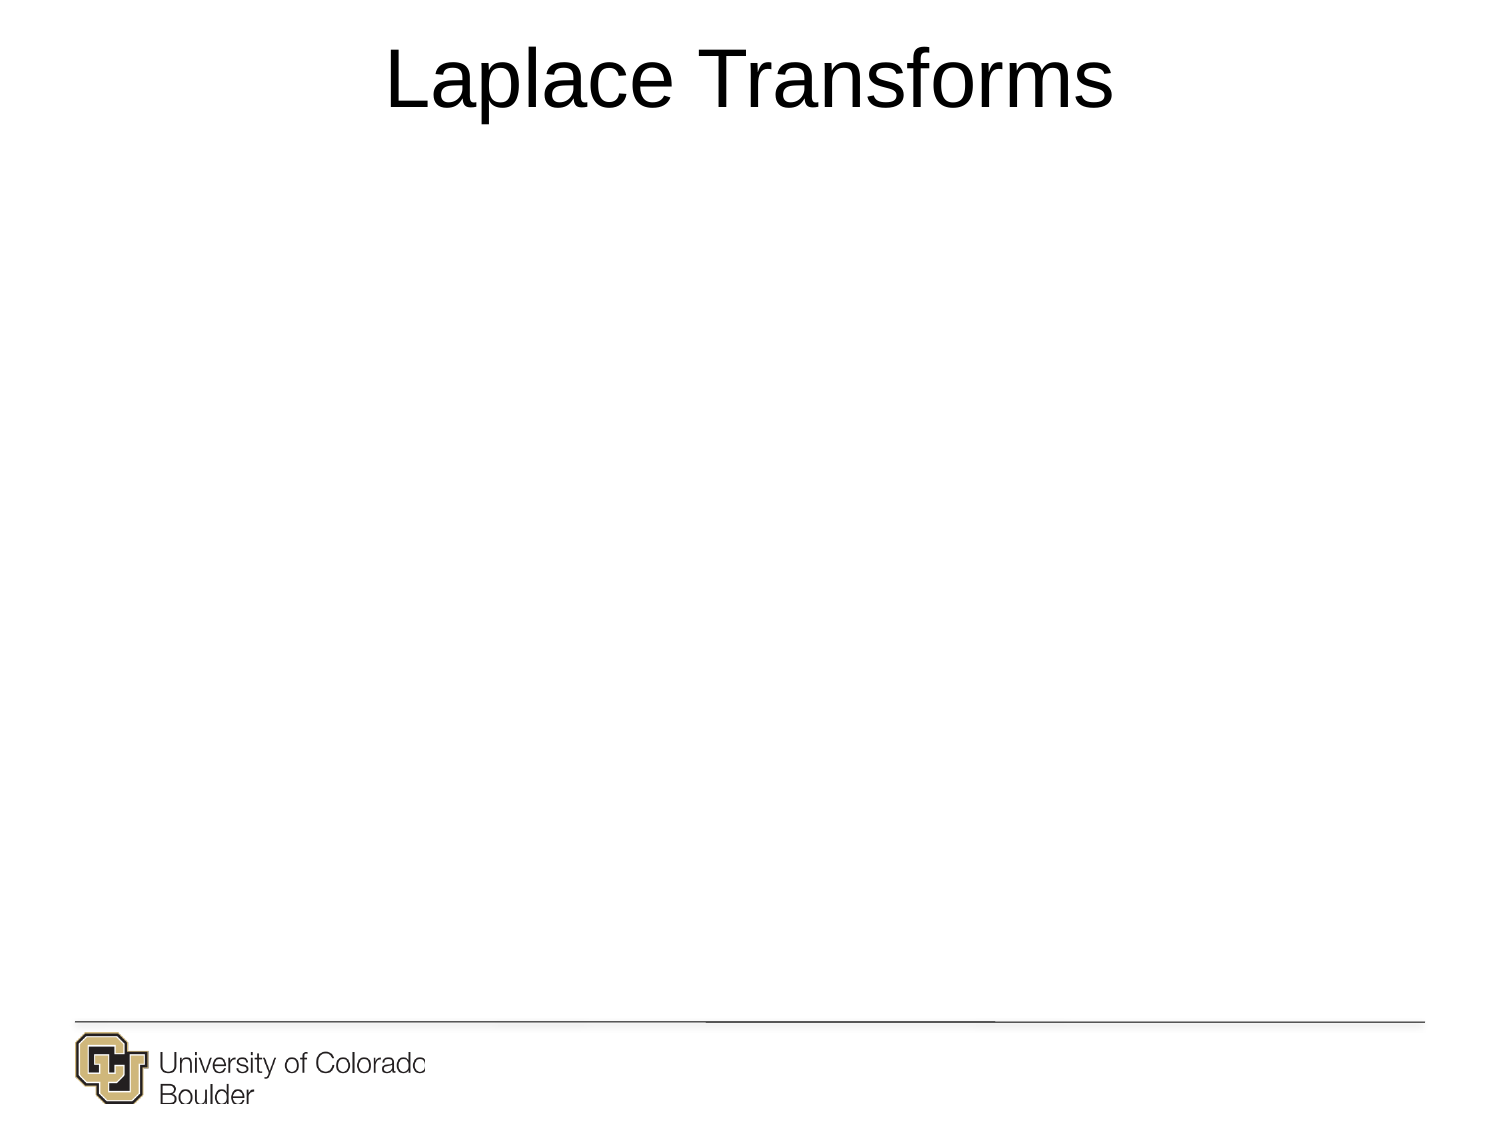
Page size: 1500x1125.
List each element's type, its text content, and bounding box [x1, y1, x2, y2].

title Laplace Transforms [75, 18, 1425, 140]
